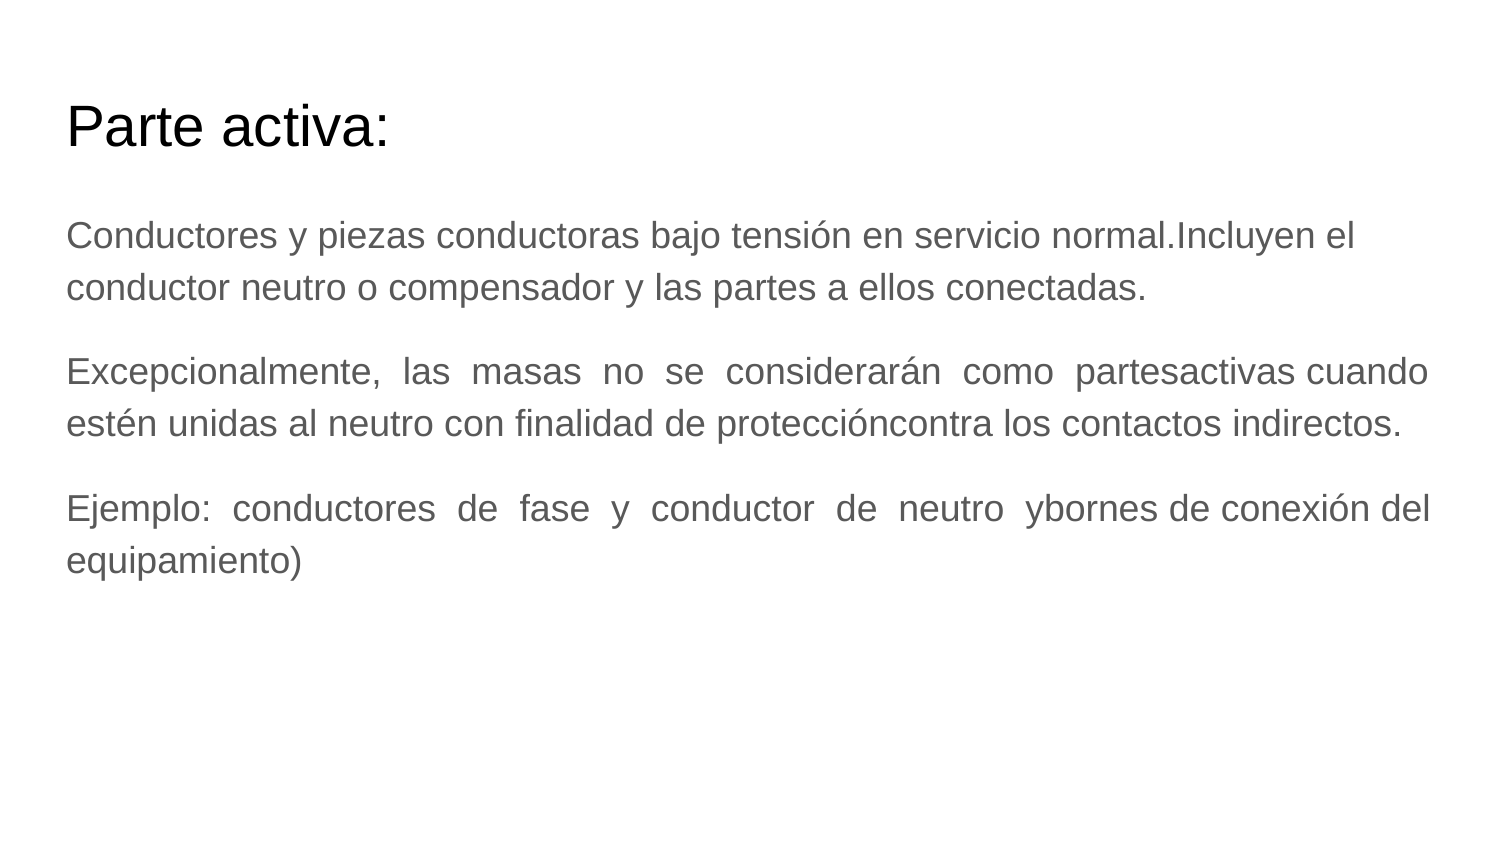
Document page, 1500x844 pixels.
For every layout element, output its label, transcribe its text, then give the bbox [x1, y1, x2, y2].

title Parte activa: [51, 72, 1449, 167]
list Conductores y piezas conductoras bajo tensión en servicio normal.Incluyen el conductor neutro o compensador y las partes a ellos conectadas. Excepcionalmente, las masas no se considerarán como partesactivas cuando estén unidas al neutro con finalidad de proteccióncontra los contactos indirectos. Ejemplo: conductores de fase y conductor de neutro ybornes de conexión del equipamiento) [51, 189, 1449, 750]
